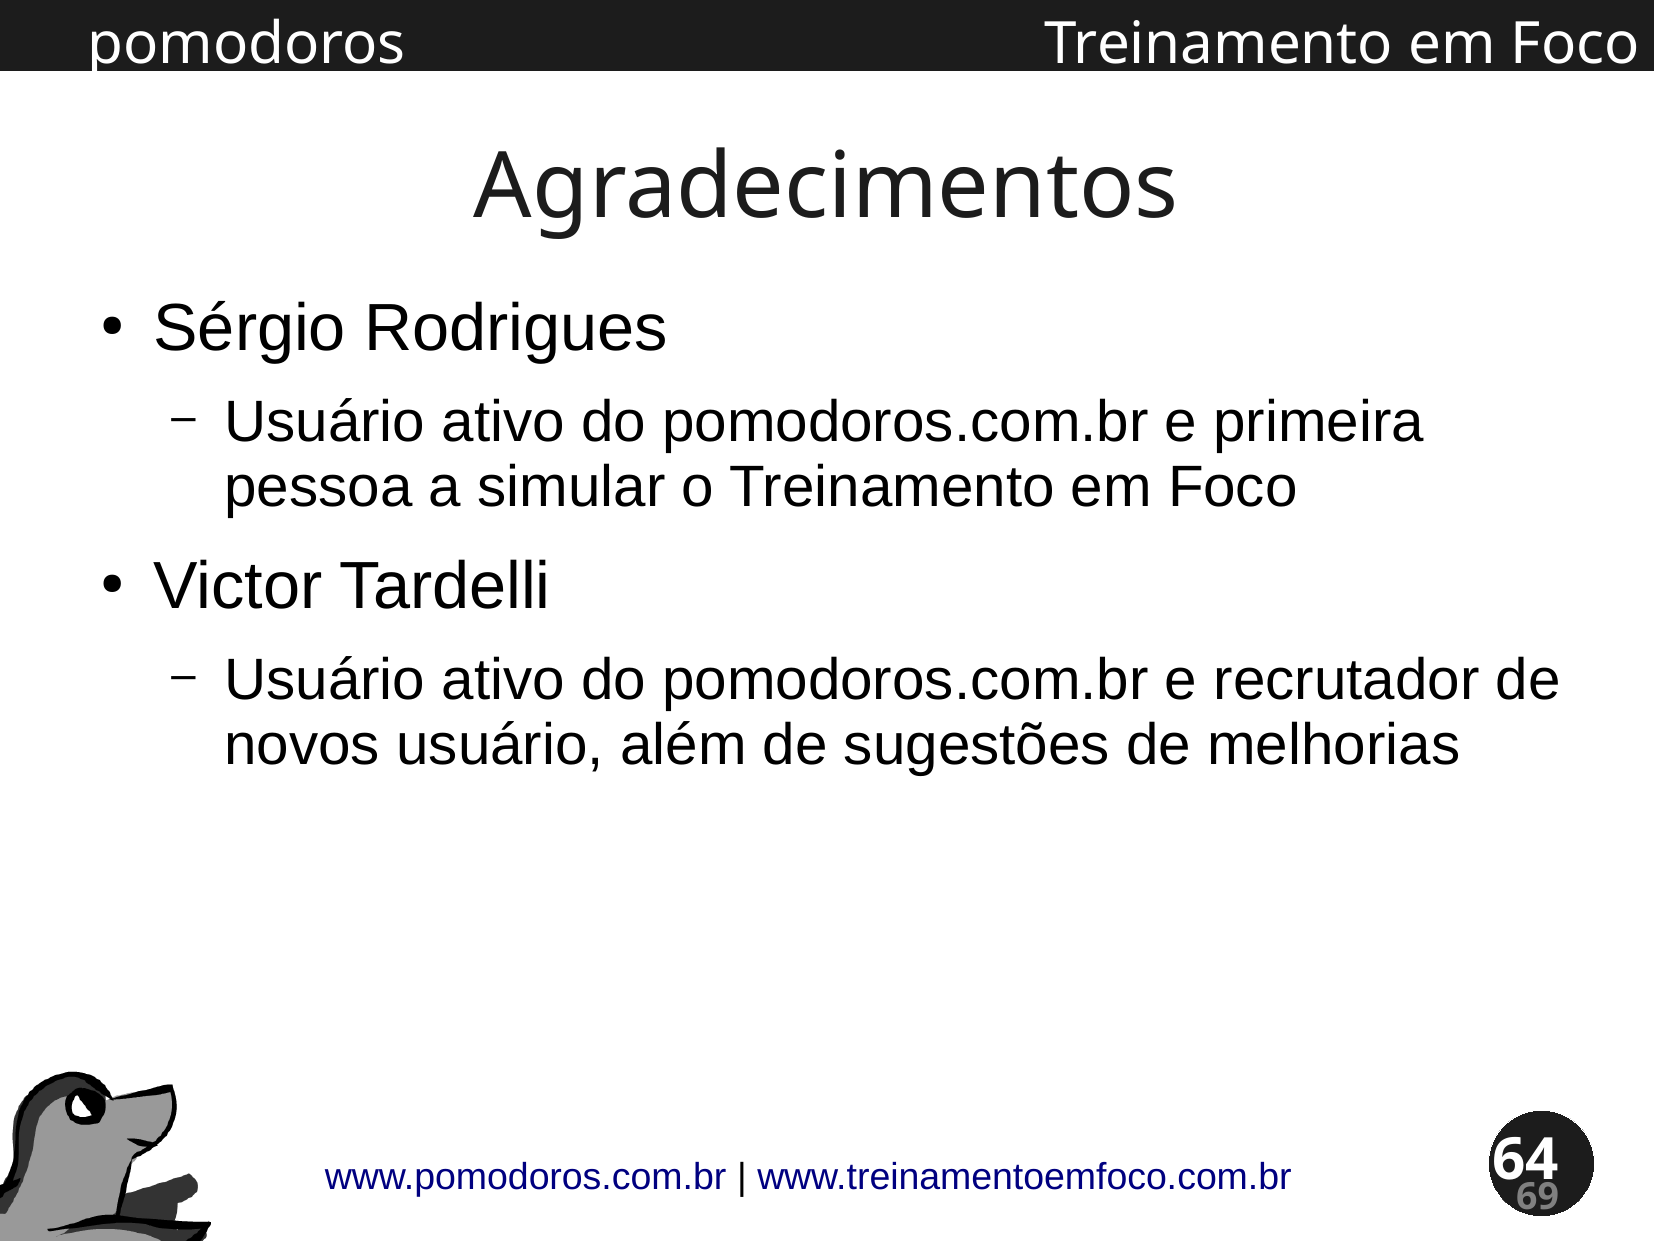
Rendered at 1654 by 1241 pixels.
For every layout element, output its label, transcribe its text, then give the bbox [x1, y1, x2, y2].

title Agradecimentos [82, 78, 1571, 287]
picture [0, 1003, 249, 1241]
list Sérgio Rodrigues Usuário ativo do pomodoros.com.br e primeira pessoa a simular o Treinamento em Foco Victor Tardelli Usuário ativo do pomodoros.com.br e recrutador de novos usuário, além de sugestões de melhorias [82, 290, 1571, 1010]
